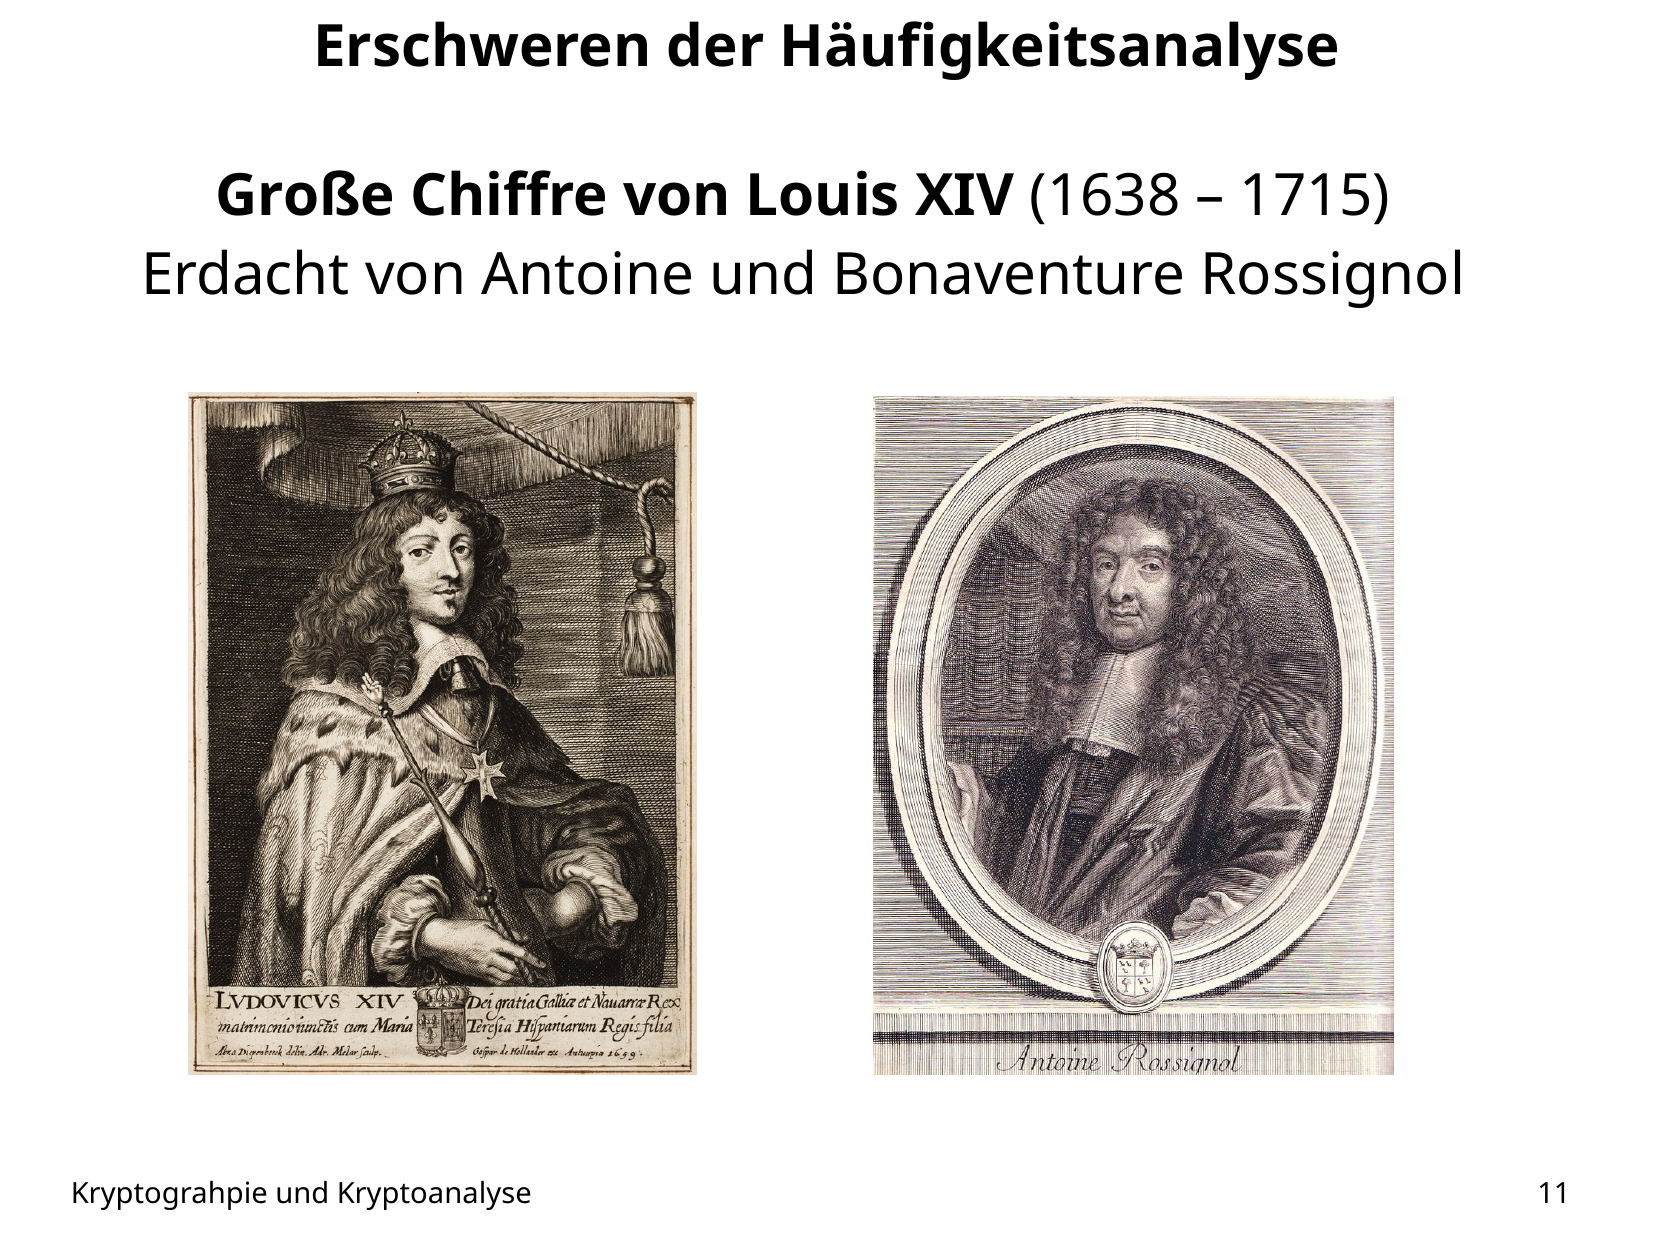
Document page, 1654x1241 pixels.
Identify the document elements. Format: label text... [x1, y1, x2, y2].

list Große Chiffre von Louis XIV (1638 – 1715) Erdacht von Antoine und Bonaventure Rossignol [70, 153, 1536, 319]
picture [873, 396, 1394, 1075]
title Erschweren der Häufigkeitsanalyse [0, 5, 1654, 83]
picture [188, 392, 697, 1075]
